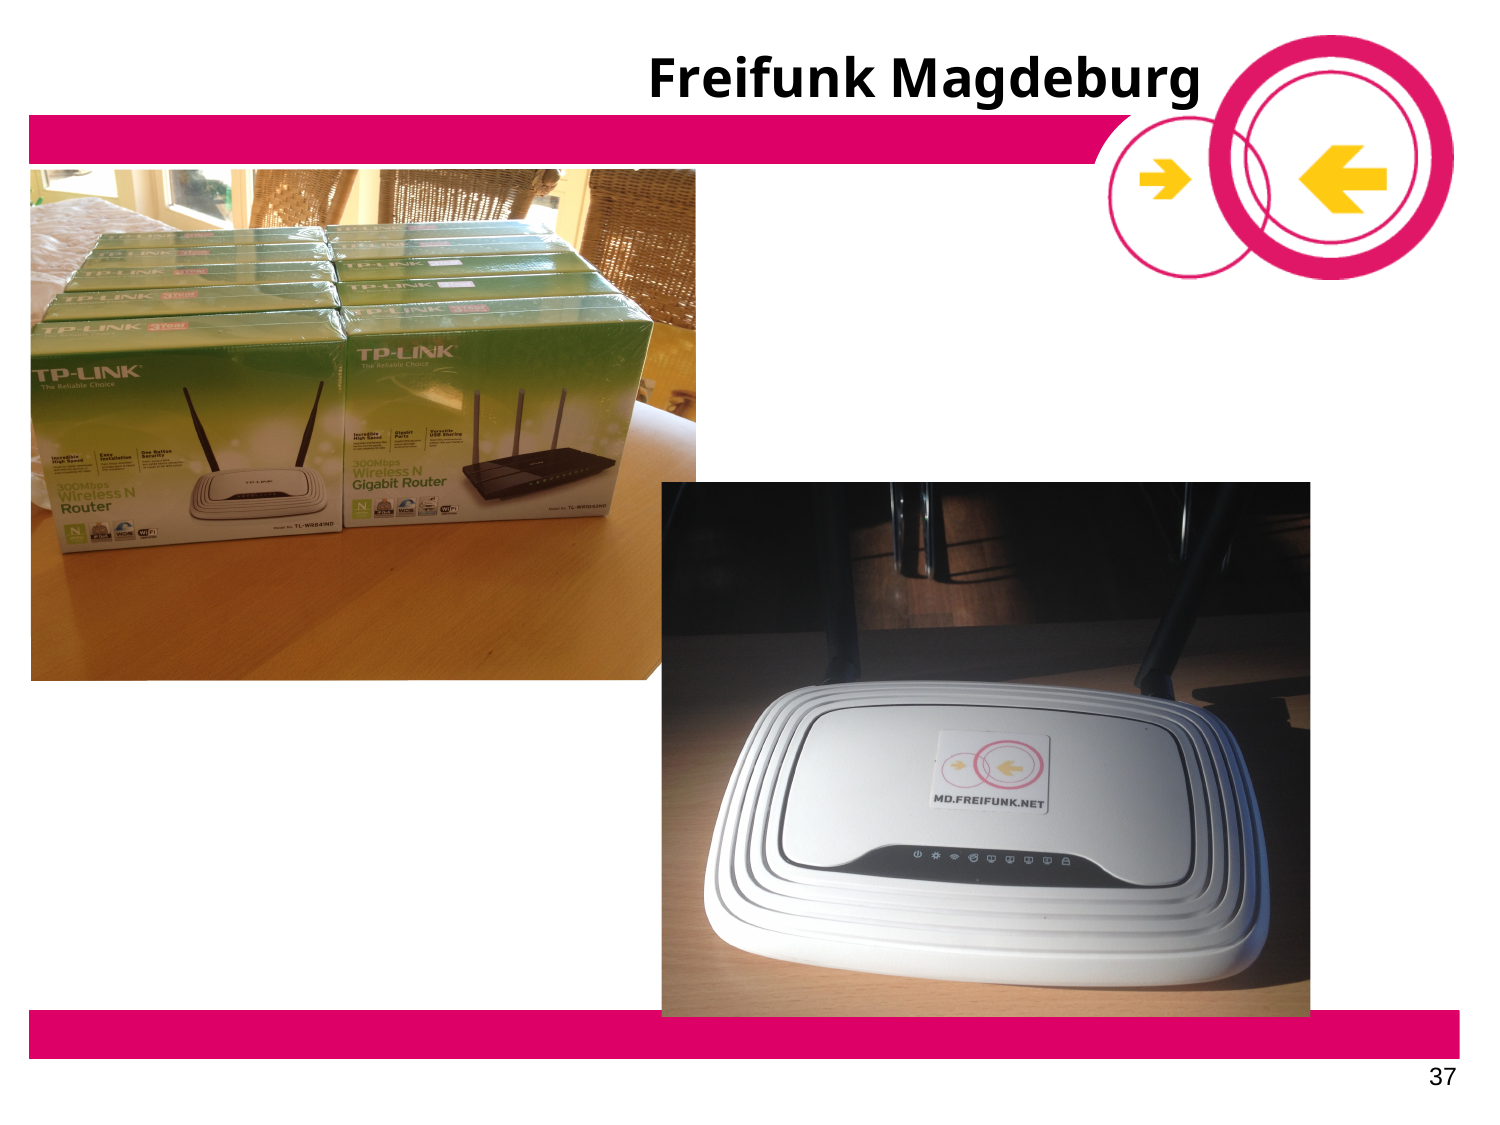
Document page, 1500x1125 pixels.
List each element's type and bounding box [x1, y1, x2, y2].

picture [30, 168, 1311, 1017]
picture [1107, 35, 1454, 280]
